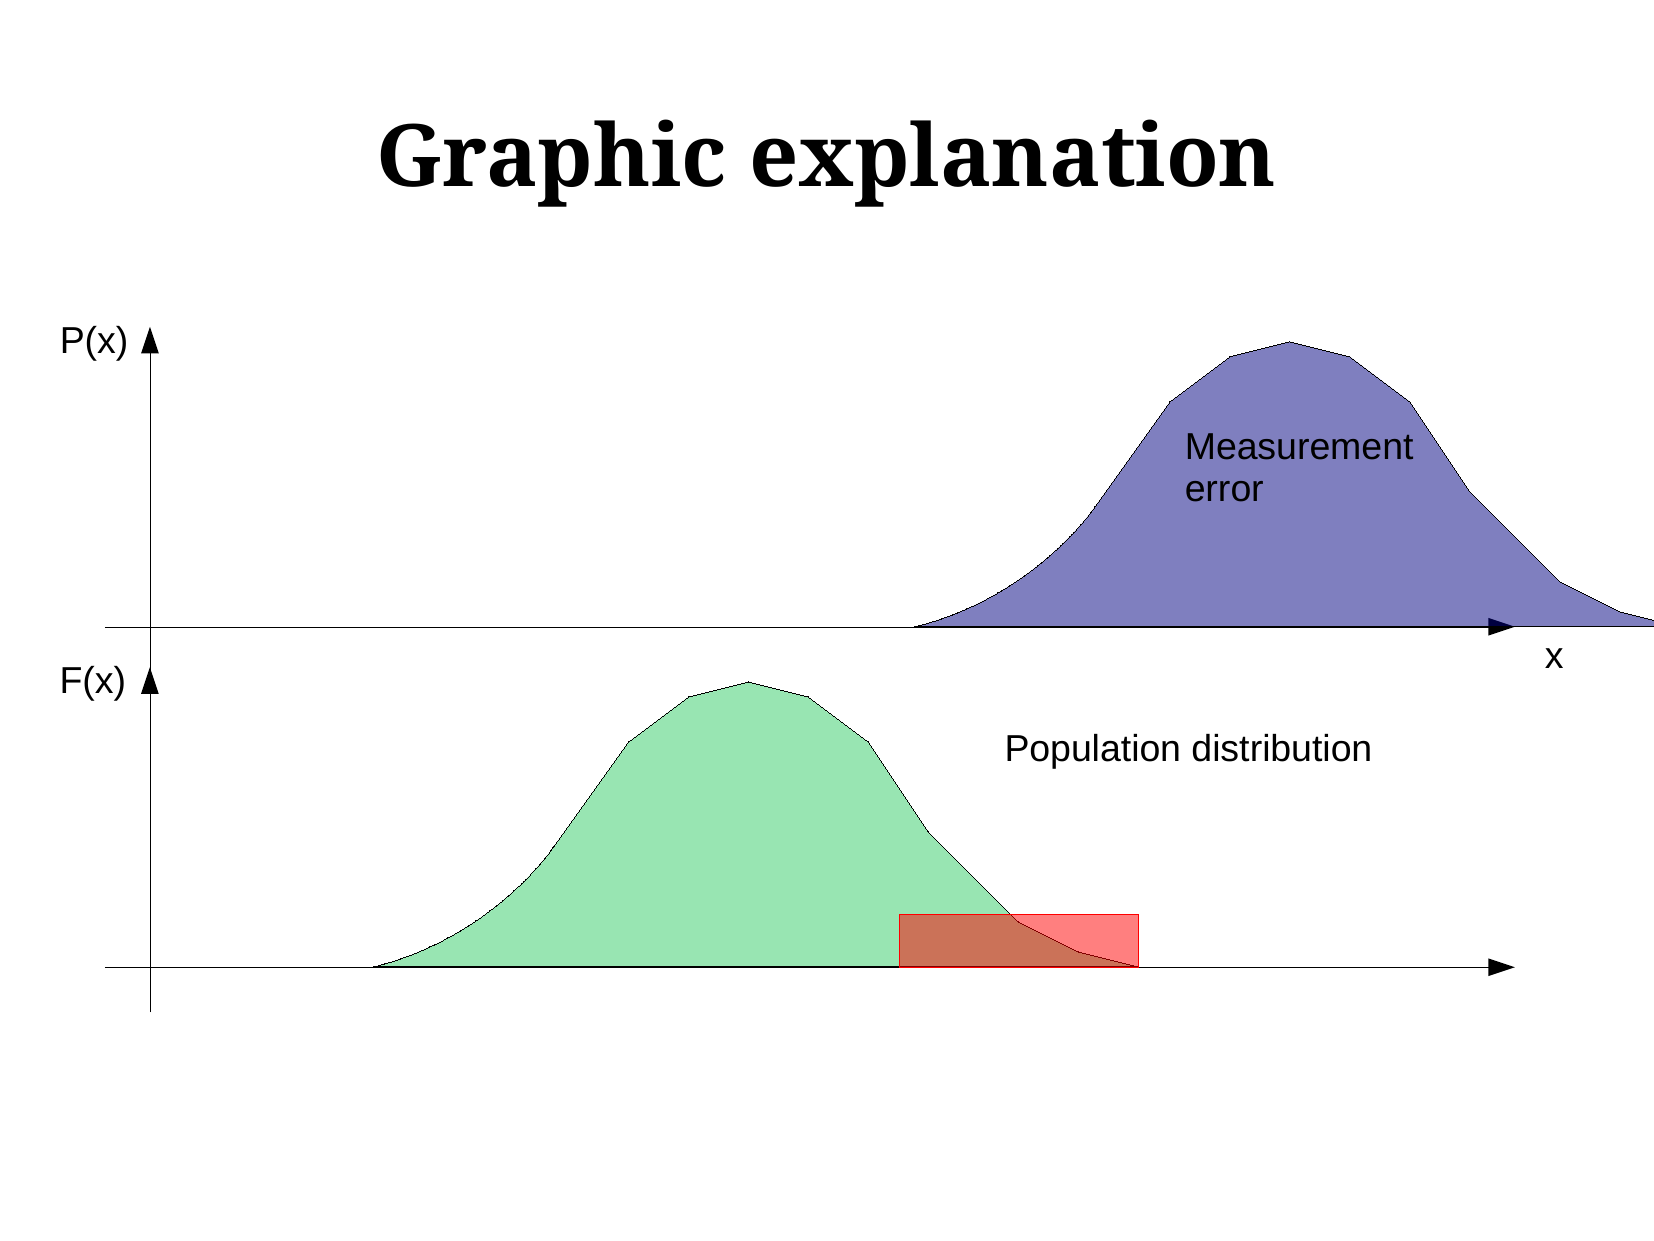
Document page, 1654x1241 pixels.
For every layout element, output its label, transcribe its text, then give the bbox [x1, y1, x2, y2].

text_box Population distribution [989, 719, 1485, 777]
text_box [914, 341, 1654, 627]
text_box x [1529, 627, 1654, 684]
title Graphic explanation [82, 49, 1571, 257]
text_box F(x) [44, 652, 195, 710]
text_box P(x) [44, 311, 195, 369]
text_box [373, 681, 1139, 968]
text_box Measurement error [1169, 418, 1485, 518]
